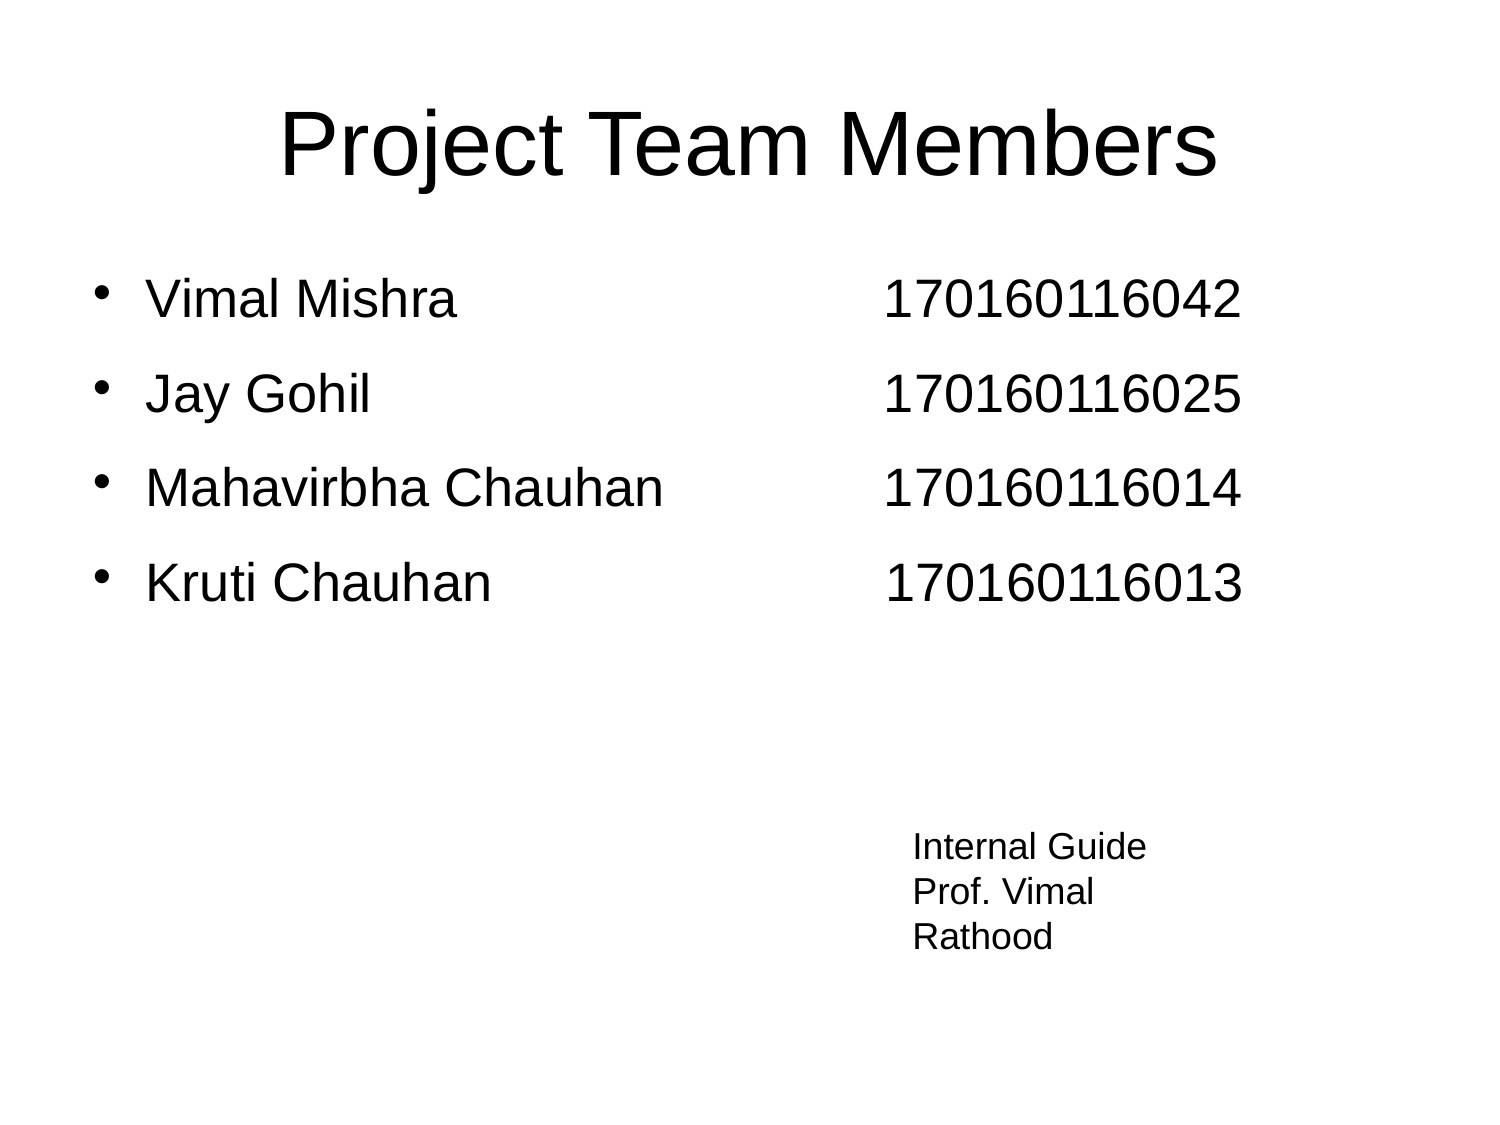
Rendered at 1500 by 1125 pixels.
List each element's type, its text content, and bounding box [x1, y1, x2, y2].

text_box Vimal Mishra 170160116042 Jay Gohil 170160116025 Mahavirbha Chauhan 170160116014 Kruti Chauhan 170160116013 [75, 263, 1425, 916]
text_box Internal Guide Prof. Vimal Rathood [897, 814, 1262, 914]
text_box Project Team Members [74, 45, 1425, 233]
